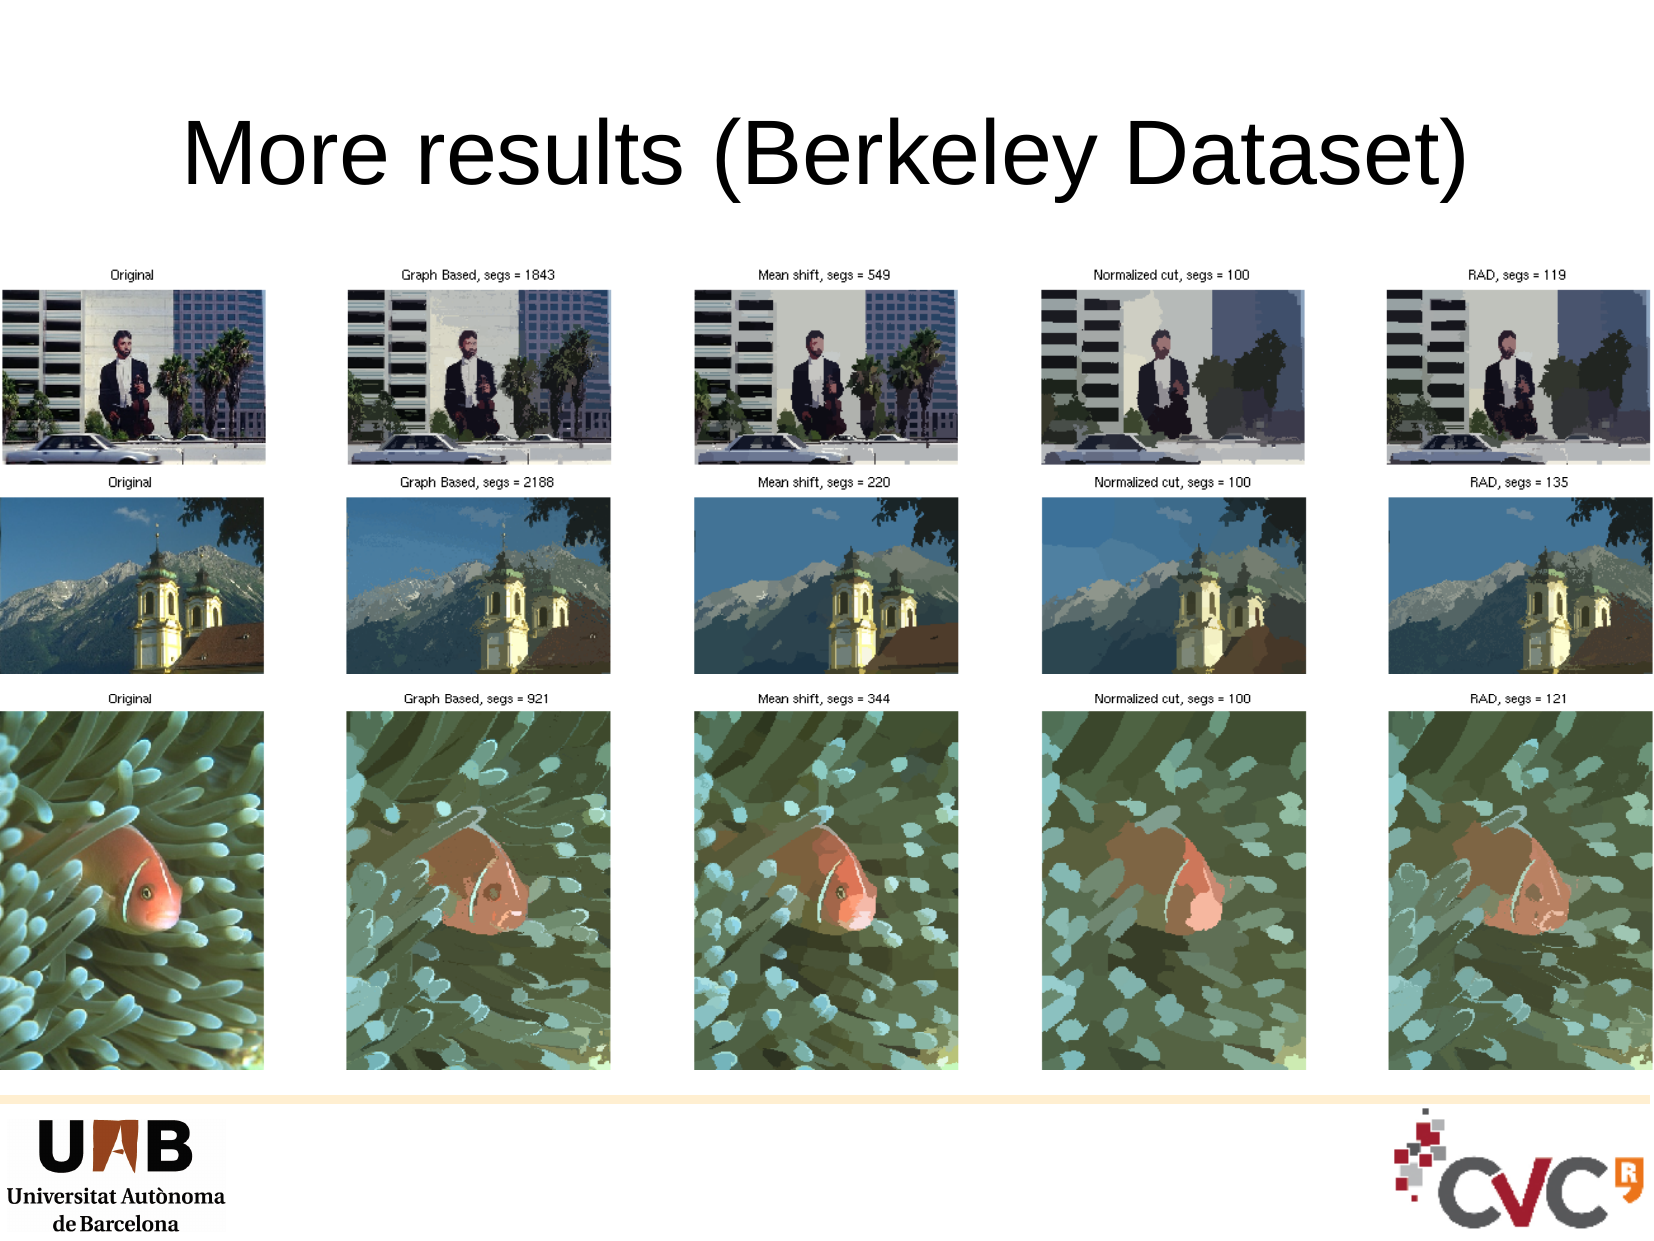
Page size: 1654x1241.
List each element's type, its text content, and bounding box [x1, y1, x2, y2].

picture [0, 694, 1654, 1070]
title More results (Berkeley Dataset) [82, 56, 1571, 250]
picture [7, 1119, 226, 1232]
picture [1393, 1107, 1650, 1235]
picture [0, 477, 1654, 674]
picture [0, 266, 1654, 466]
